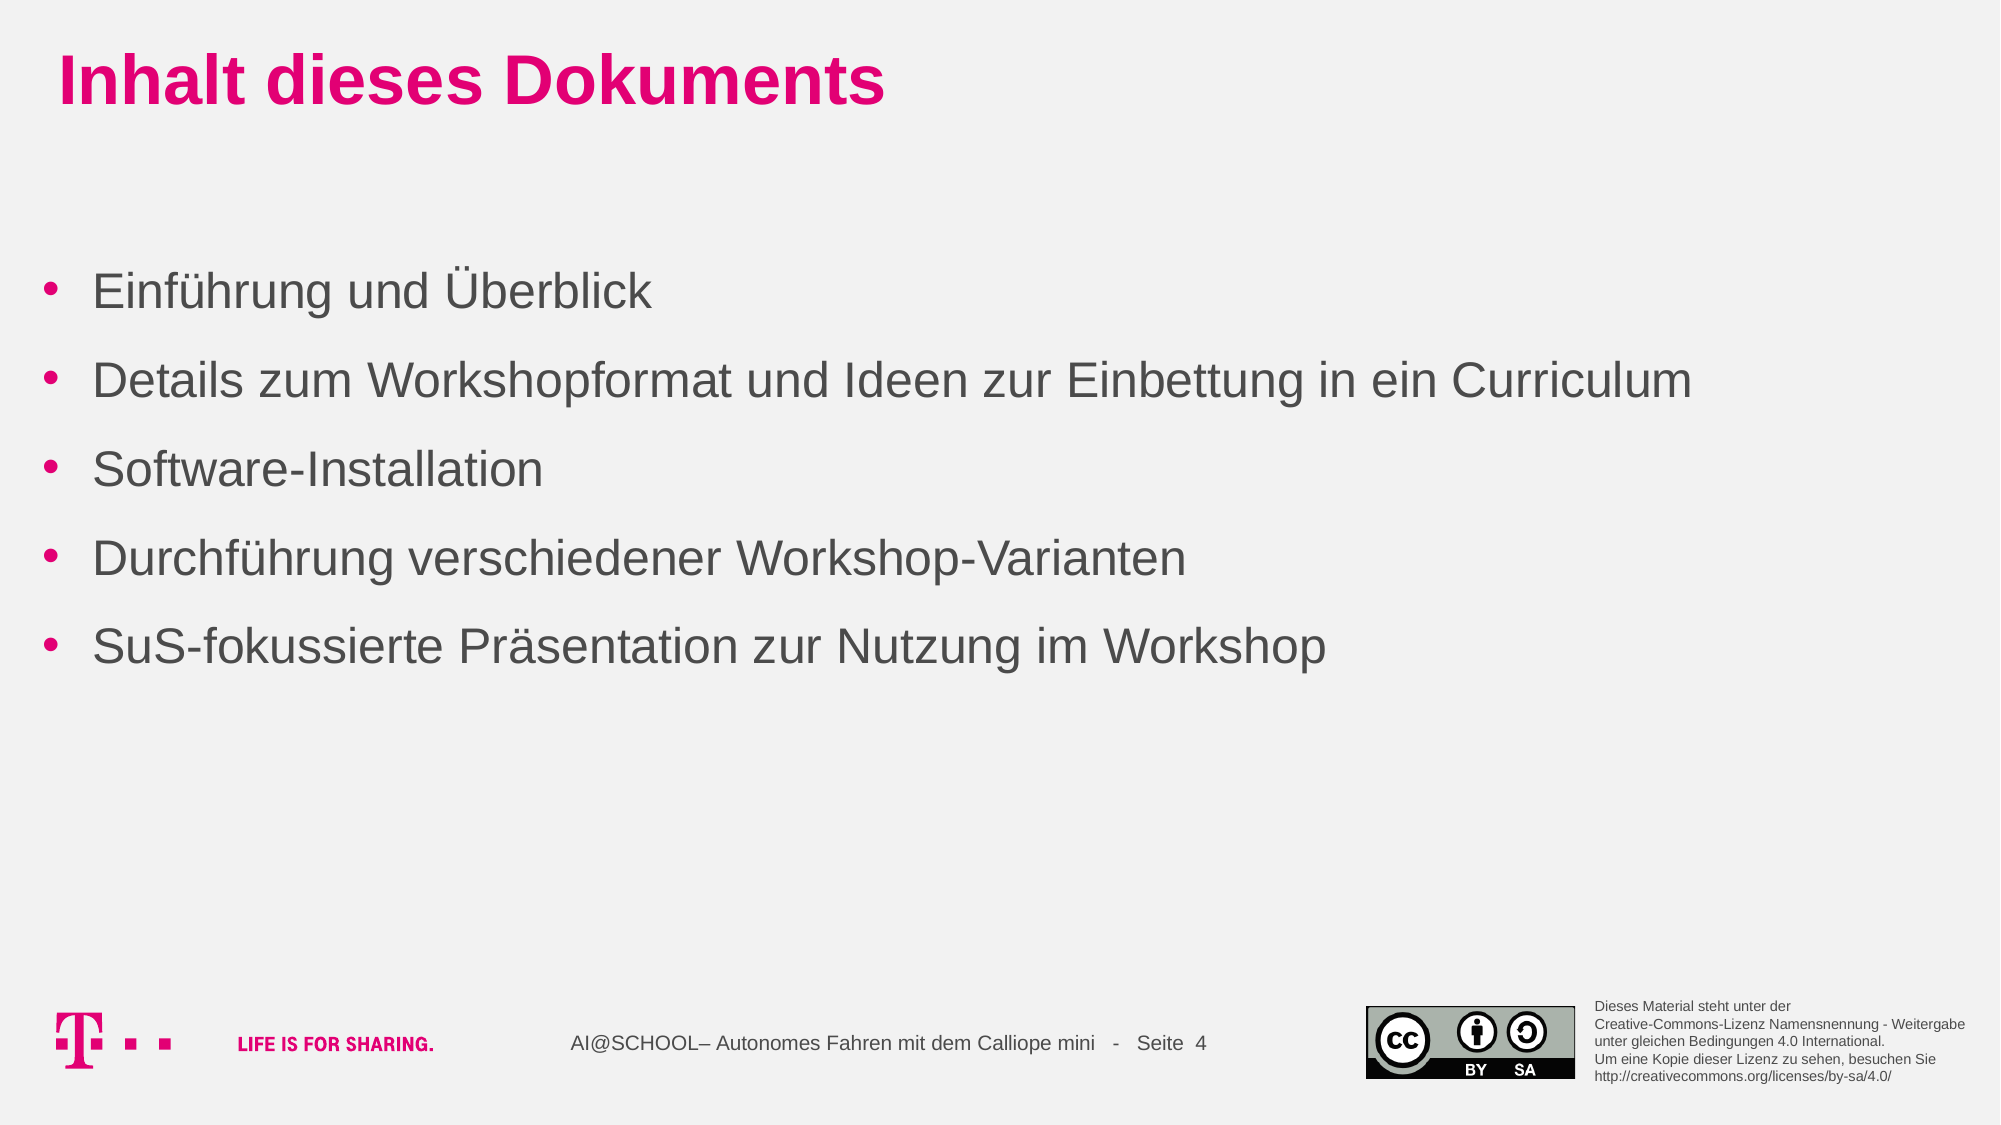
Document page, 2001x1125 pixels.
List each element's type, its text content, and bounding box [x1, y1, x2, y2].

title Inhalt dieses Dokuments [0, 43, 1888, 132]
list Einführung und Überblick Details zum Workshopformat und Ideen zur Einbettung in ein Curriculum Software-Installation Durchführung verschiedener Workshop-Varianten SuS-fokussierte Präsentation zur Nutzung im Workshop [42, 256, 1888, 957]
